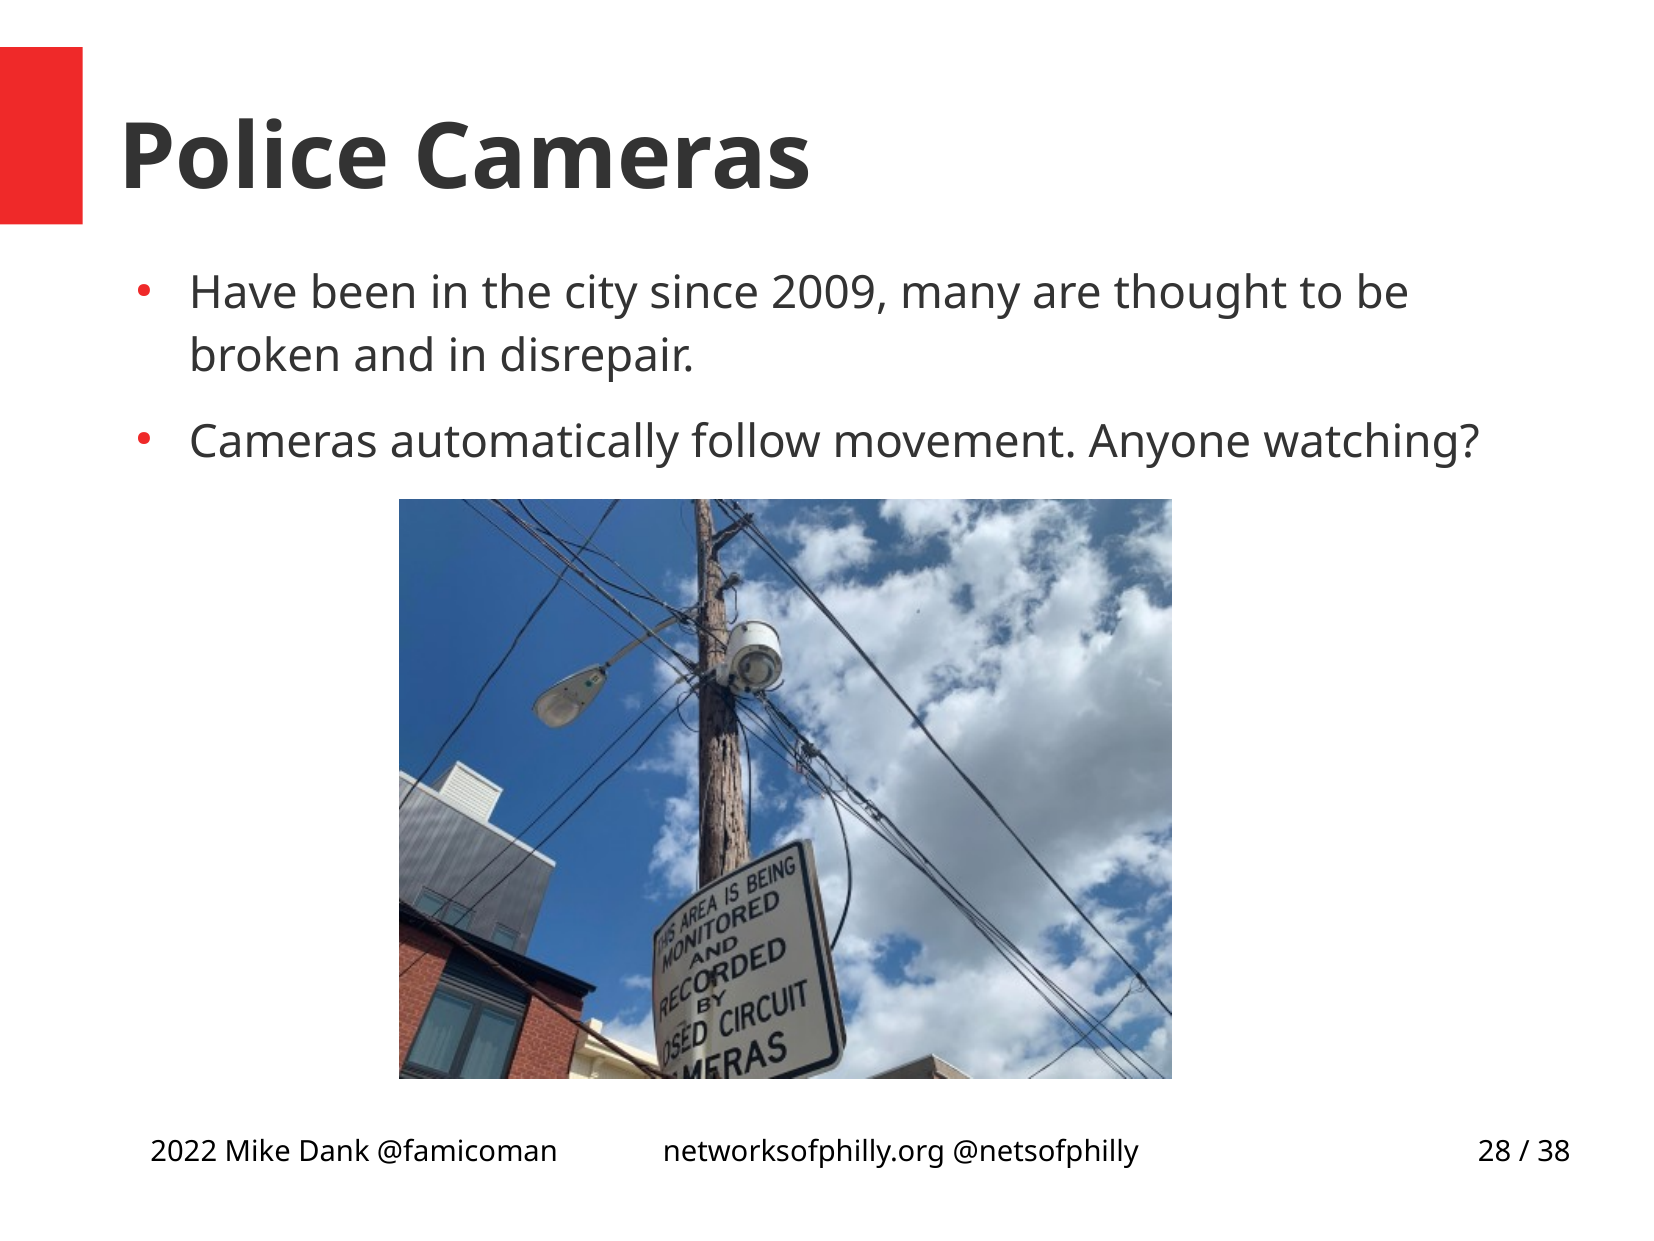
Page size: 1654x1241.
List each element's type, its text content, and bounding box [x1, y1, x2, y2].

picture [399, 499, 1172, 1079]
list Have been in the city since 2009, many are thought to be broken and in disrepair. Cameras automatically follow movement. Anyone watching? [118, 259, 1536, 980]
title Police Cameras [118, 49, 1571, 257]
